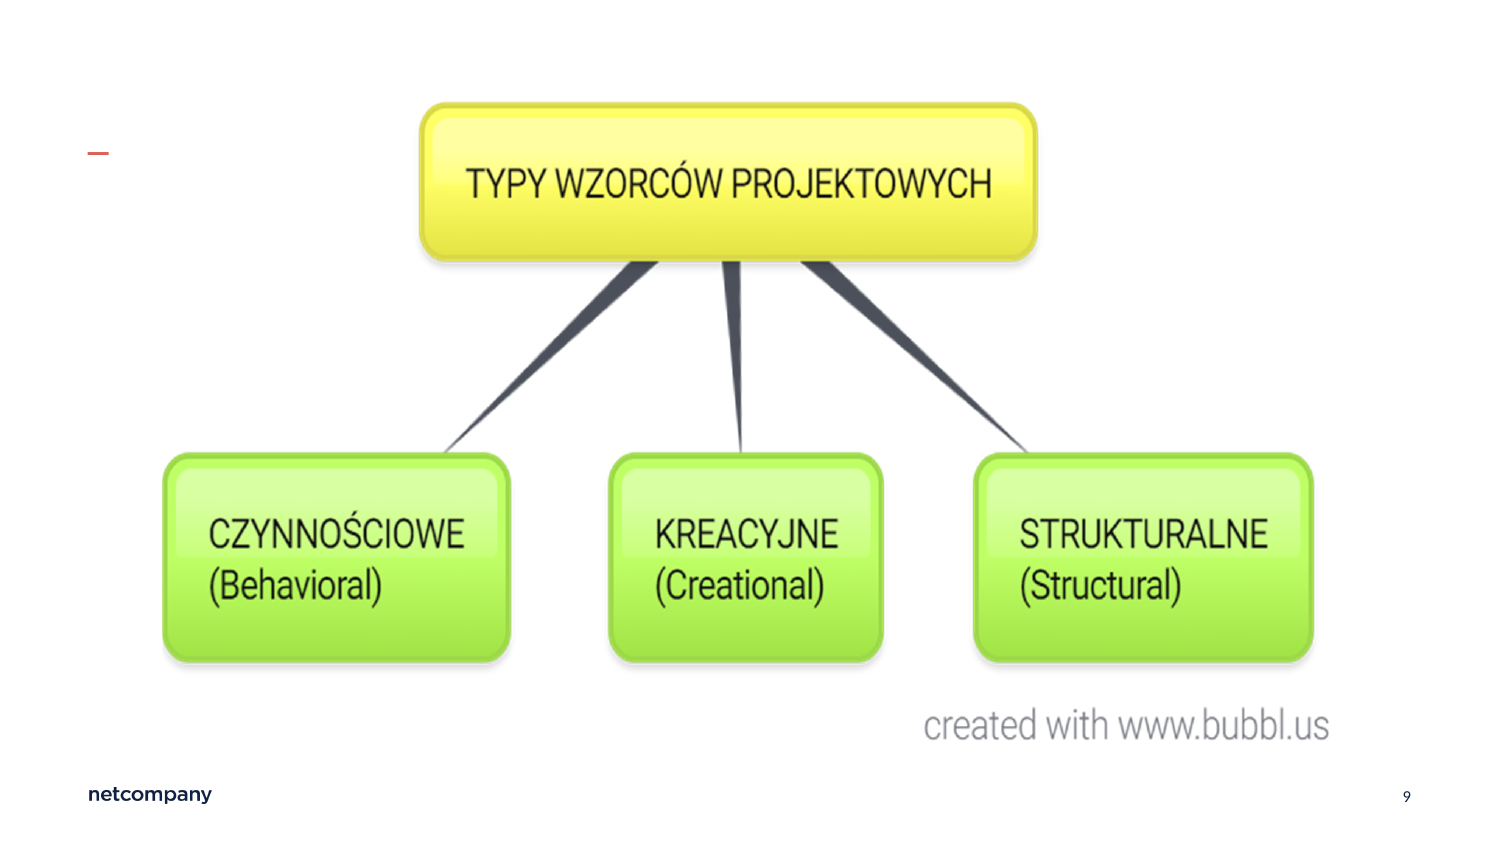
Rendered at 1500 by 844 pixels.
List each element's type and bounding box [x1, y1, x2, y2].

picture [88, 787, 213, 804]
picture [151, 89, 1354, 777]
